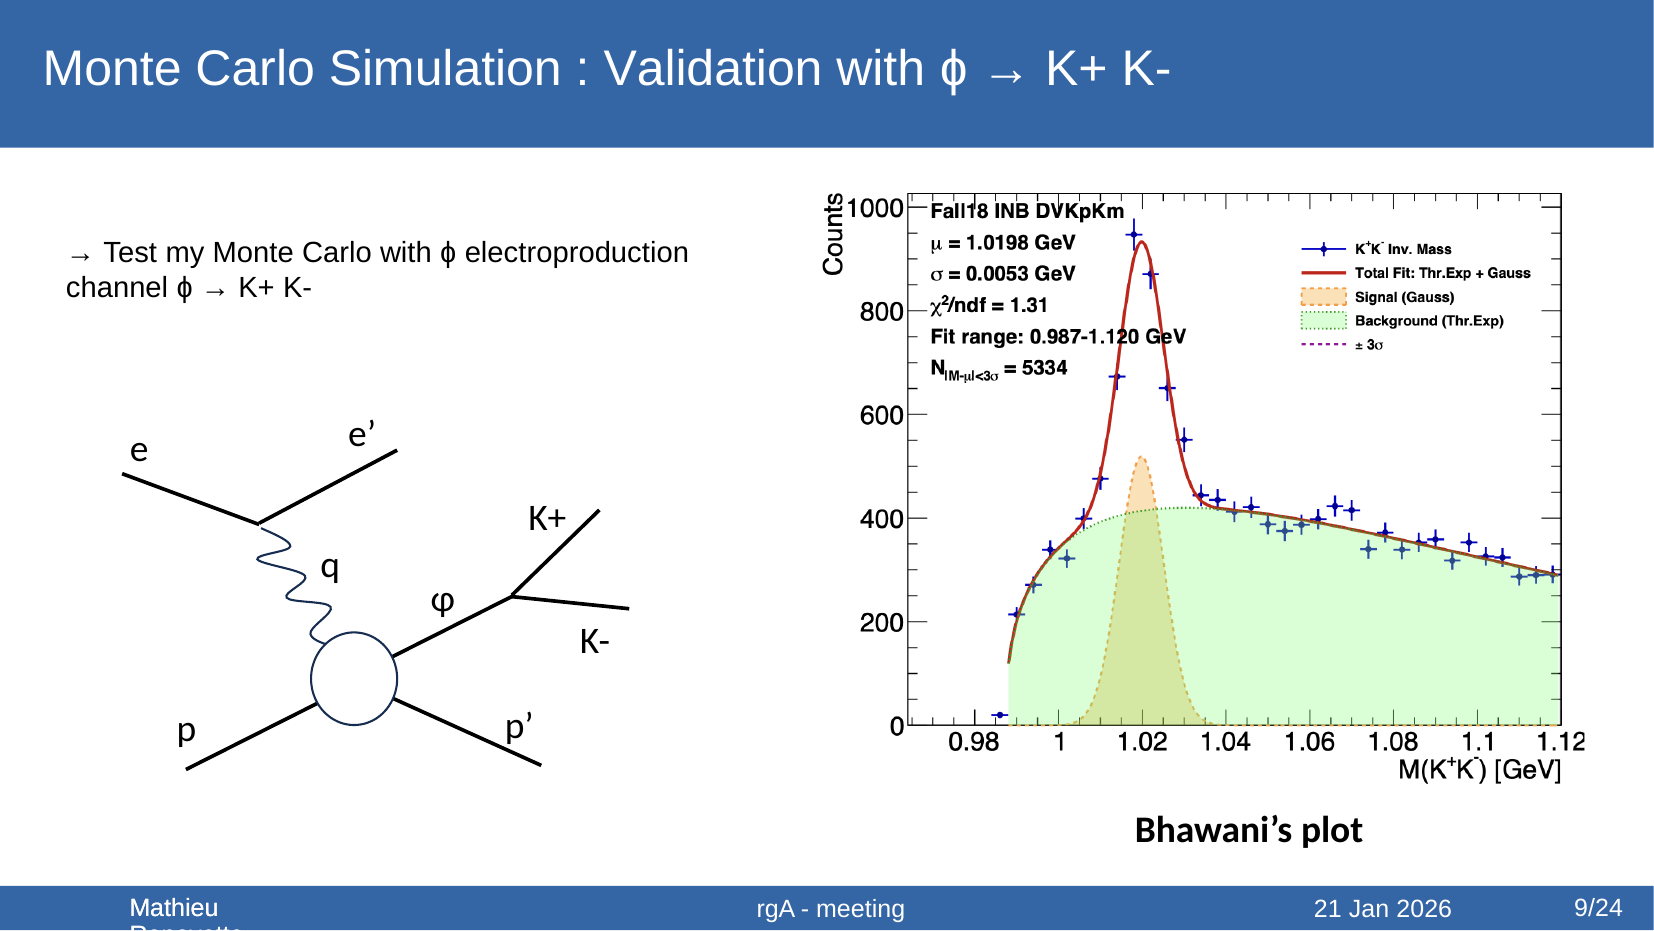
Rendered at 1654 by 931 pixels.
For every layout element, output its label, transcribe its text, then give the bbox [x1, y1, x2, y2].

text_box Monte Carlo Simulation : Validation with ɸ → K+ K- [27, 32, 1287, 164]
text_box p’ [489, 693, 554, 754]
picture [816, 184, 1593, 789]
text_box [311, 632, 398, 726]
text_box 21 Jan 2026 [1299, 887, 1536, 931]
text_box K- [564, 608, 627, 669]
text_box rgA - meeting [734, 887, 953, 931]
text_box [0, 885, 131, 931]
text_box Bhawani’s plot [1120, 797, 1418, 858]
text_box [226, 885, 1654, 931]
text_box [0, 0, 1654, 148]
text_box 9/24 [1559, 885, 1654, 930]
text_box K+ [513, 485, 601, 547]
text_box e’ [333, 401, 444, 462]
text_box q [305, 532, 370, 593]
text_box → Test my Monte Carlo with ɸ electroproduction channel ɸ → K+ K- [50, 226, 752, 312]
text_box Mathieu Ronayette [114, 885, 355, 929]
text_box ɸ [415, 566, 480, 627]
text_box e [114, 416, 177, 478]
text_box p [161, 696, 226, 758]
